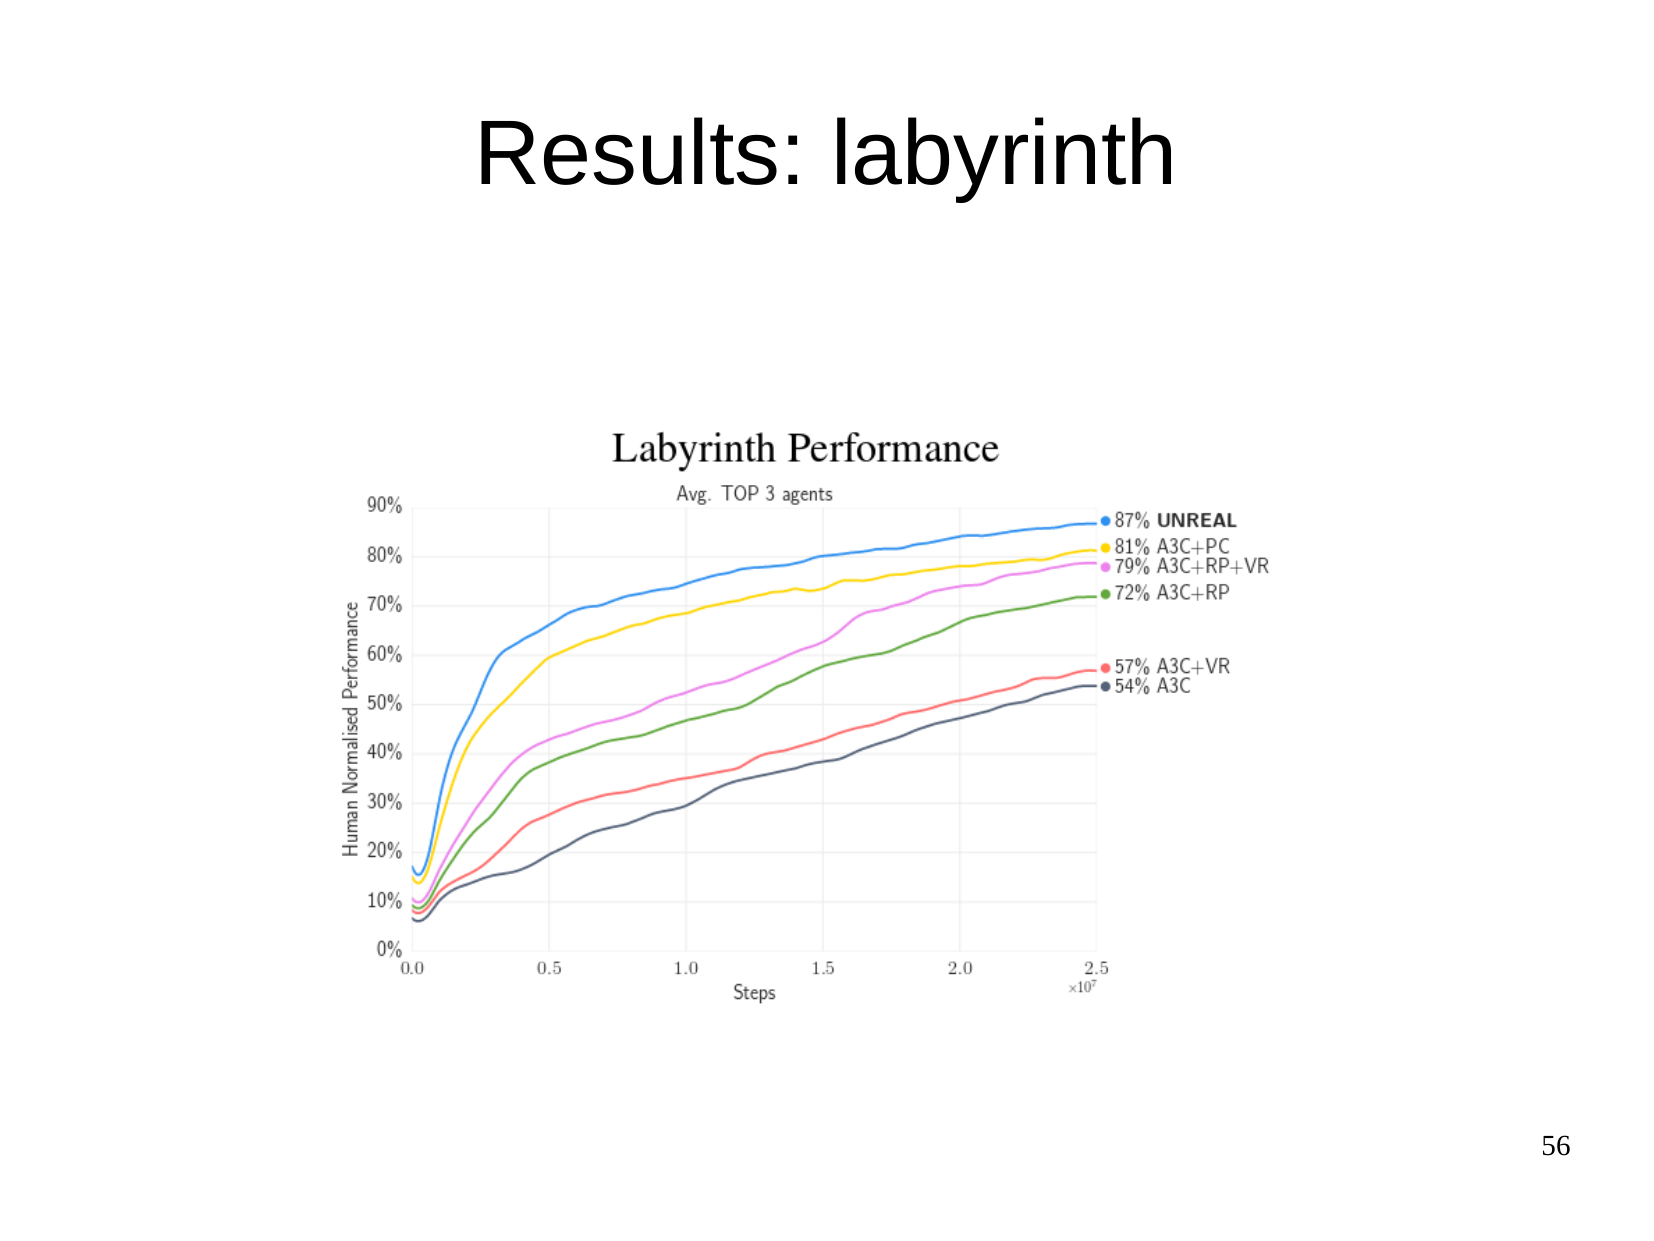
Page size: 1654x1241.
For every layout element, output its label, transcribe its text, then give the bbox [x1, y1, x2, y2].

title Results: labyrinth [82, 49, 1571, 257]
picture [288, 413, 1296, 1037]
